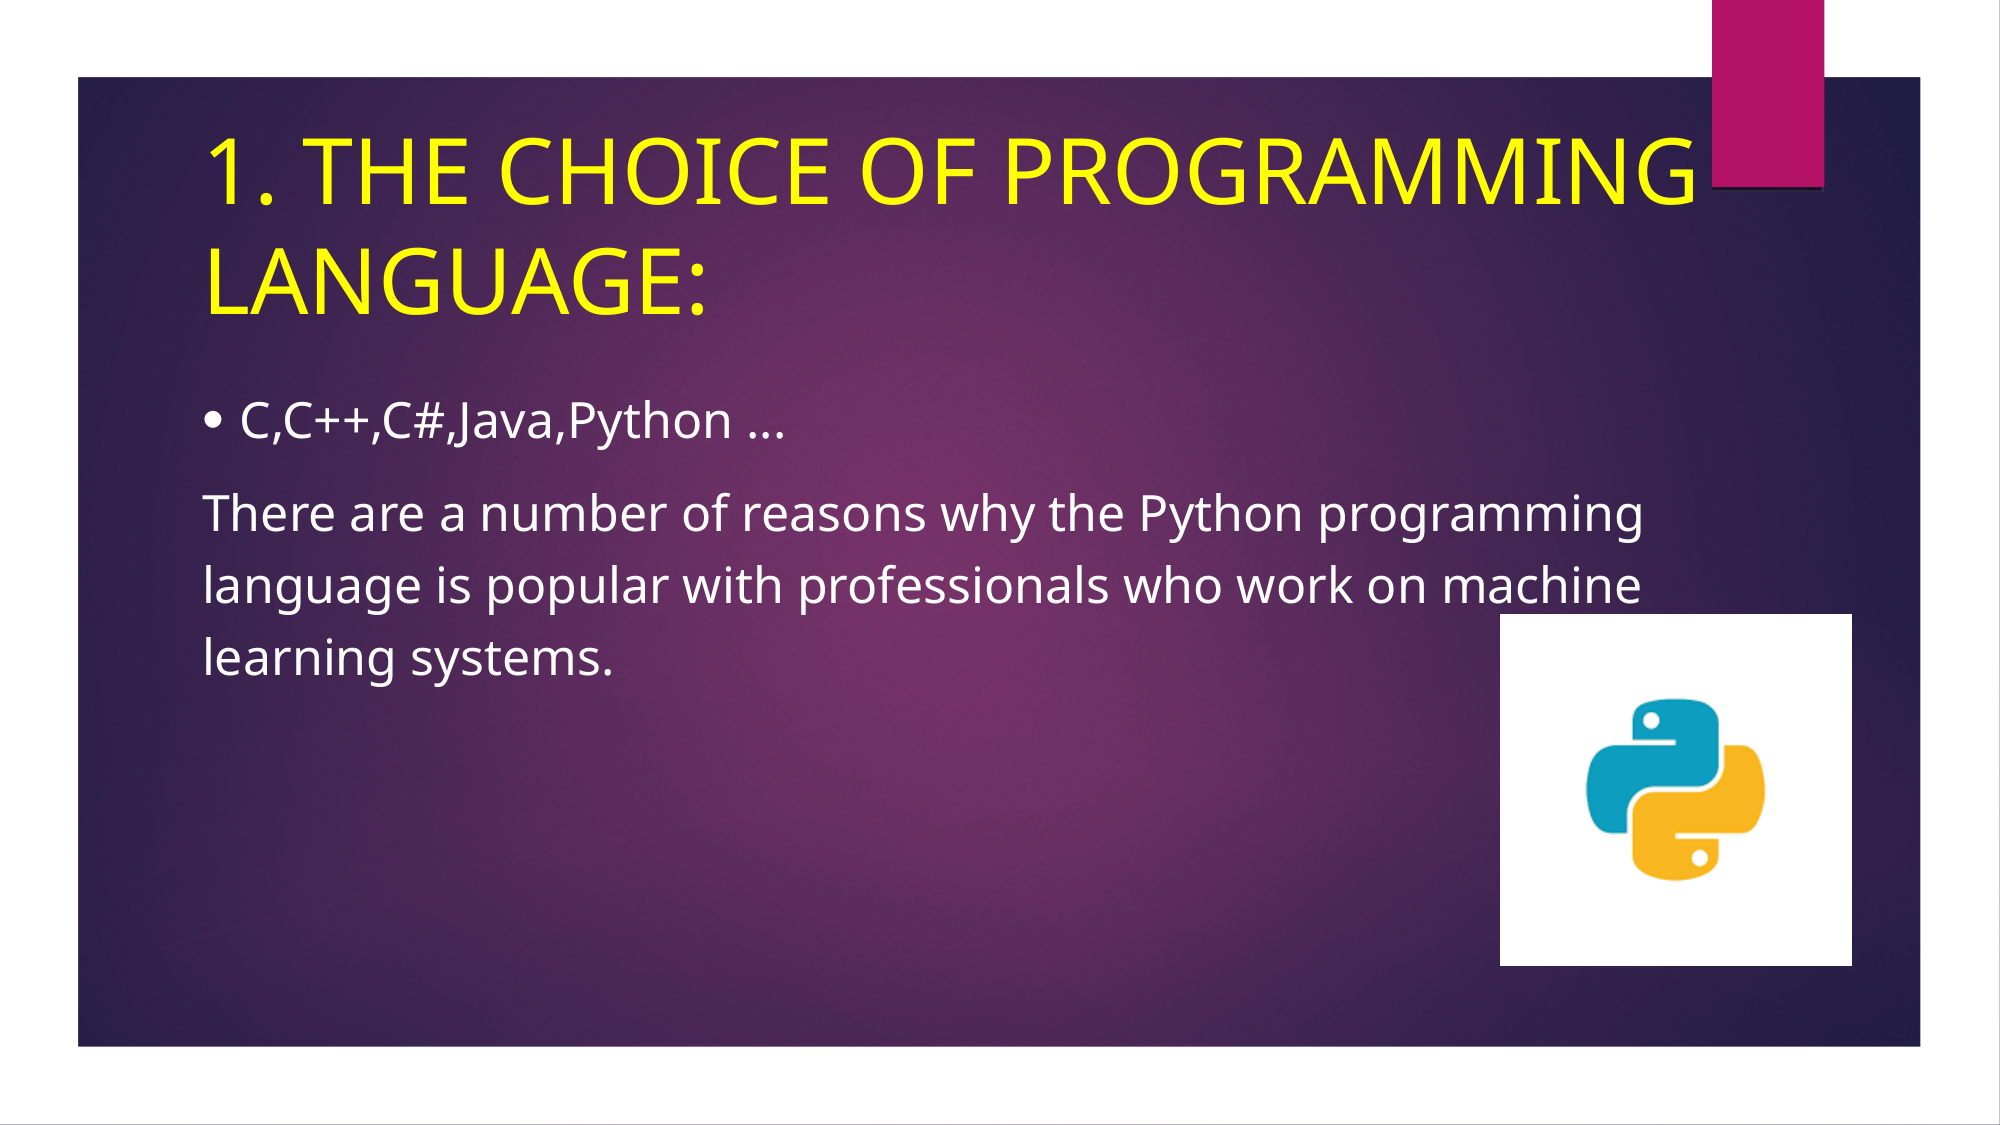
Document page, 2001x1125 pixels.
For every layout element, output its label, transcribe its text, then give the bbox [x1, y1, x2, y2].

picture [79, 78, 1920, 1046]
text_box C,C++,C#,Java,Python ... There are a number of reasons why the Python programming language is popular with professionals who work on machine learning systems. [187, 368, 1812, 950]
text_box 1. The choice of programming language: [187, 101, 1812, 344]
